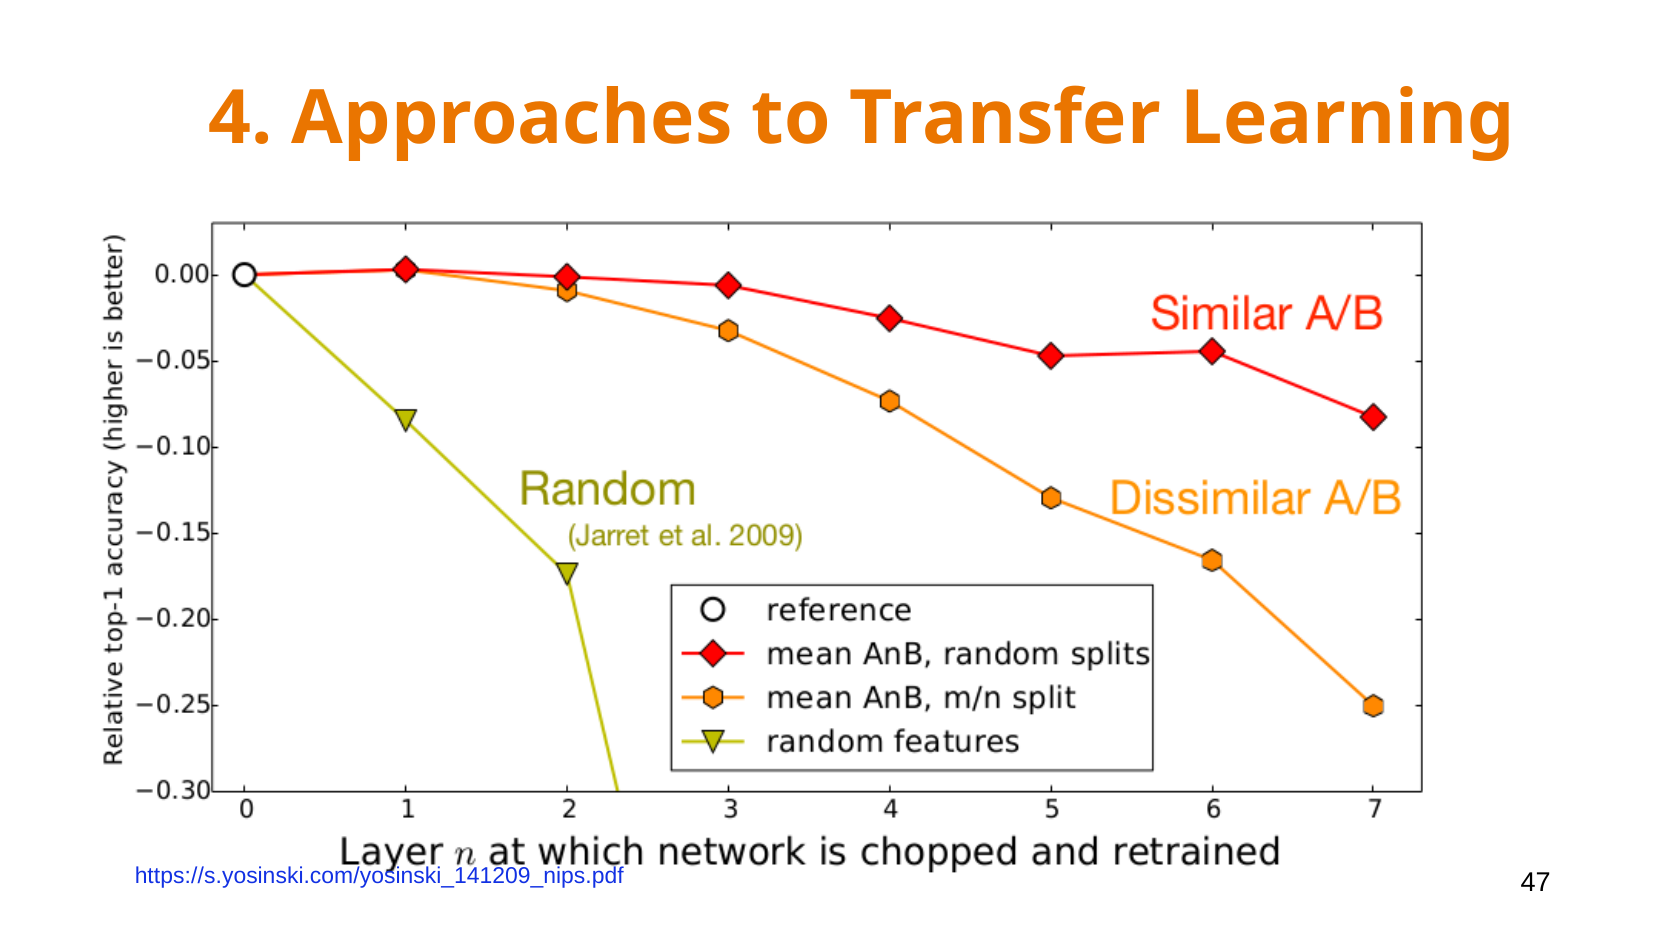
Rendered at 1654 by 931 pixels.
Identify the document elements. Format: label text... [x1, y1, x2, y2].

picture [93, 217, 1426, 907]
title 4. Approaches to Transfer Learning [82, 37, 1571, 193]
text_box https://s.yosinski.com/yosinski_141209_nips.pdf [120, 855, 676, 896]
